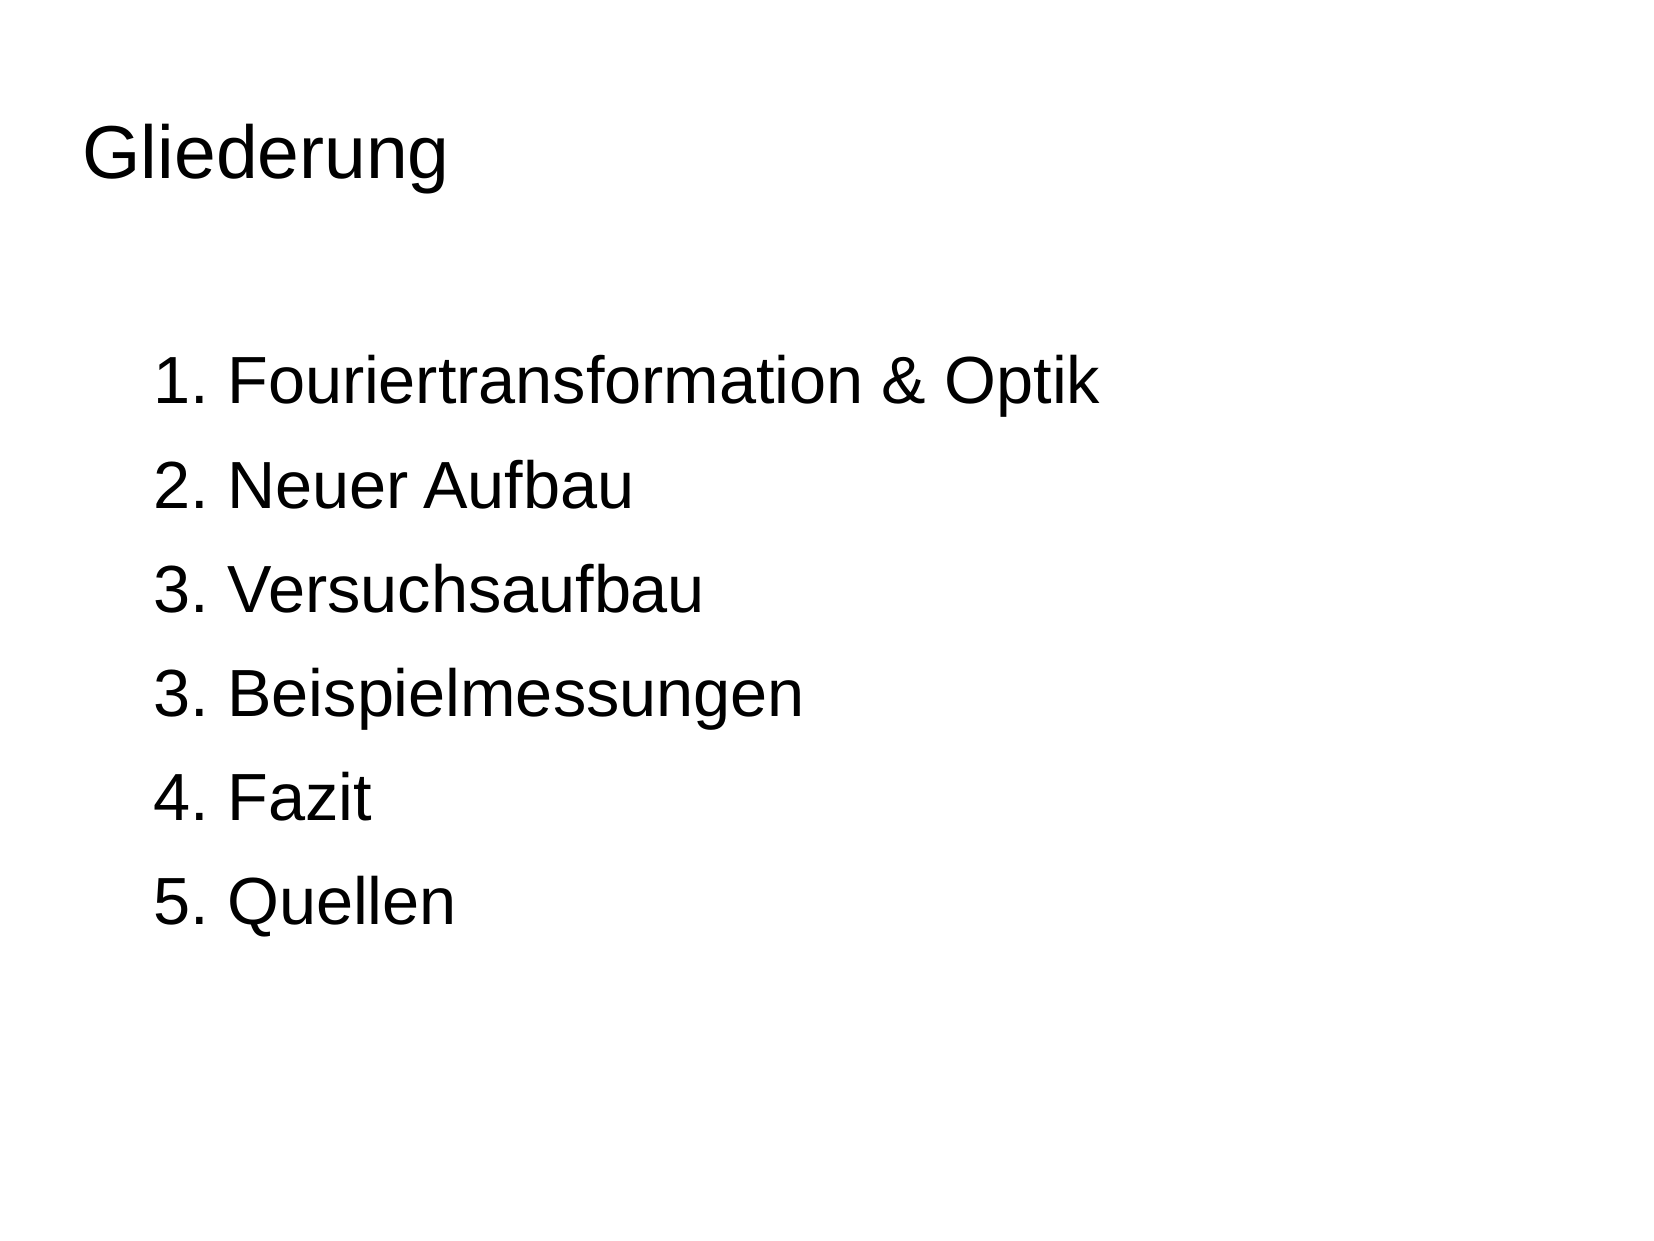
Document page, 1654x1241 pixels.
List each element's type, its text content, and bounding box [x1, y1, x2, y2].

title Gliederung [82, 49, 1571, 257]
list 1. Fouriertransformation & Optik 2. Neuer Aufbau 3. Versuchsaufbau 3. Beispielmessungen 4. Fazit 5. Quellen [82, 343, 1394, 937]
